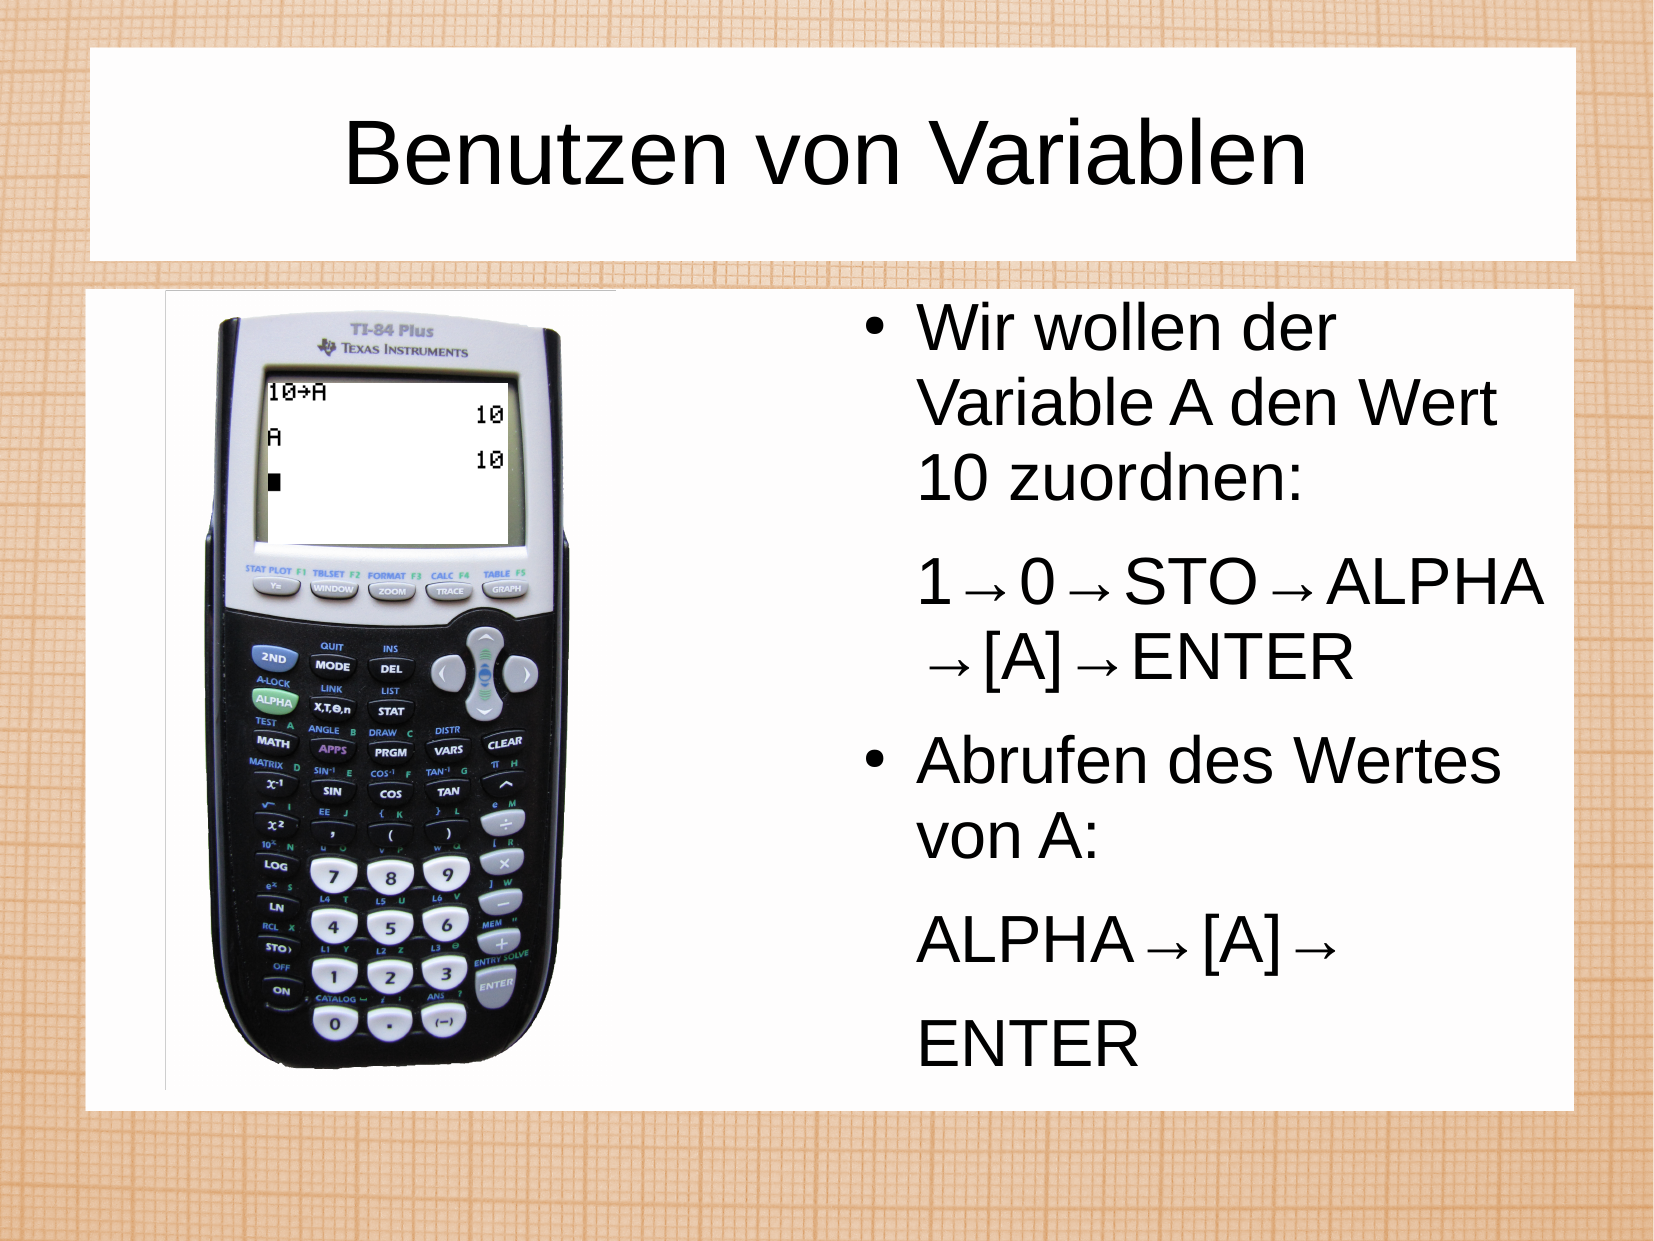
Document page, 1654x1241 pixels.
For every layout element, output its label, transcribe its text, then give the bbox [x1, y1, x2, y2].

list Wir wollen der Variable A den Wert 10 zuordnen: 1→0→STO→ALPHA→[A]→ENTER Abrufen des Wertes von A: ALPHA→[A]→ ENTER [845, 290, 1572, 1241]
picture [0, 0, 1654, 1241]
title Benutzen von Variablen [82, 49, 1571, 257]
